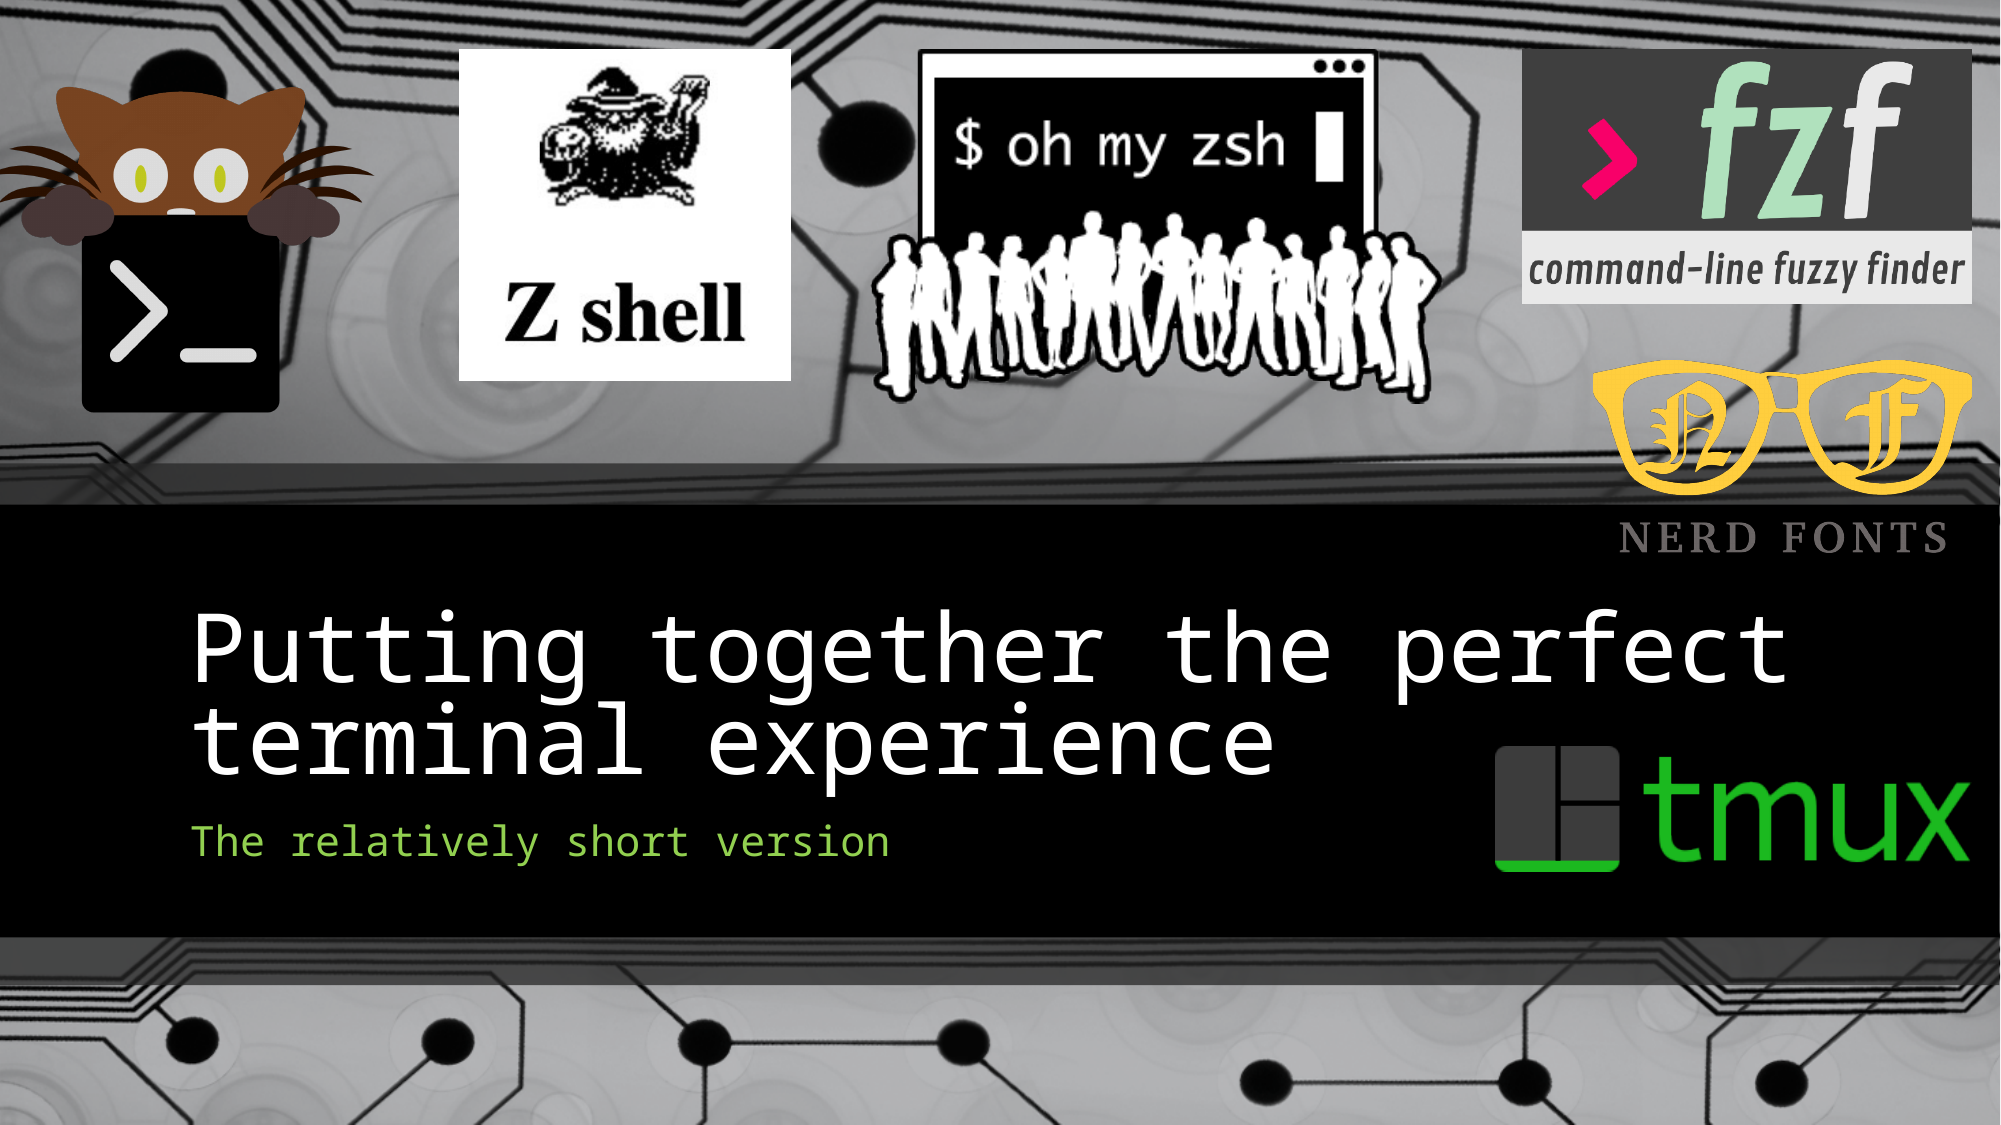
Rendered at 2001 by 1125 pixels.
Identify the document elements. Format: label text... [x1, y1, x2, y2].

picture [0, 0, 2001, 1125]
title Putting together the perfect terminal experience [174, 519, 1825, 800]
subtitle The relatively short version [174, 812, 1825, 925]
picture [1495, 746, 1972, 872]
